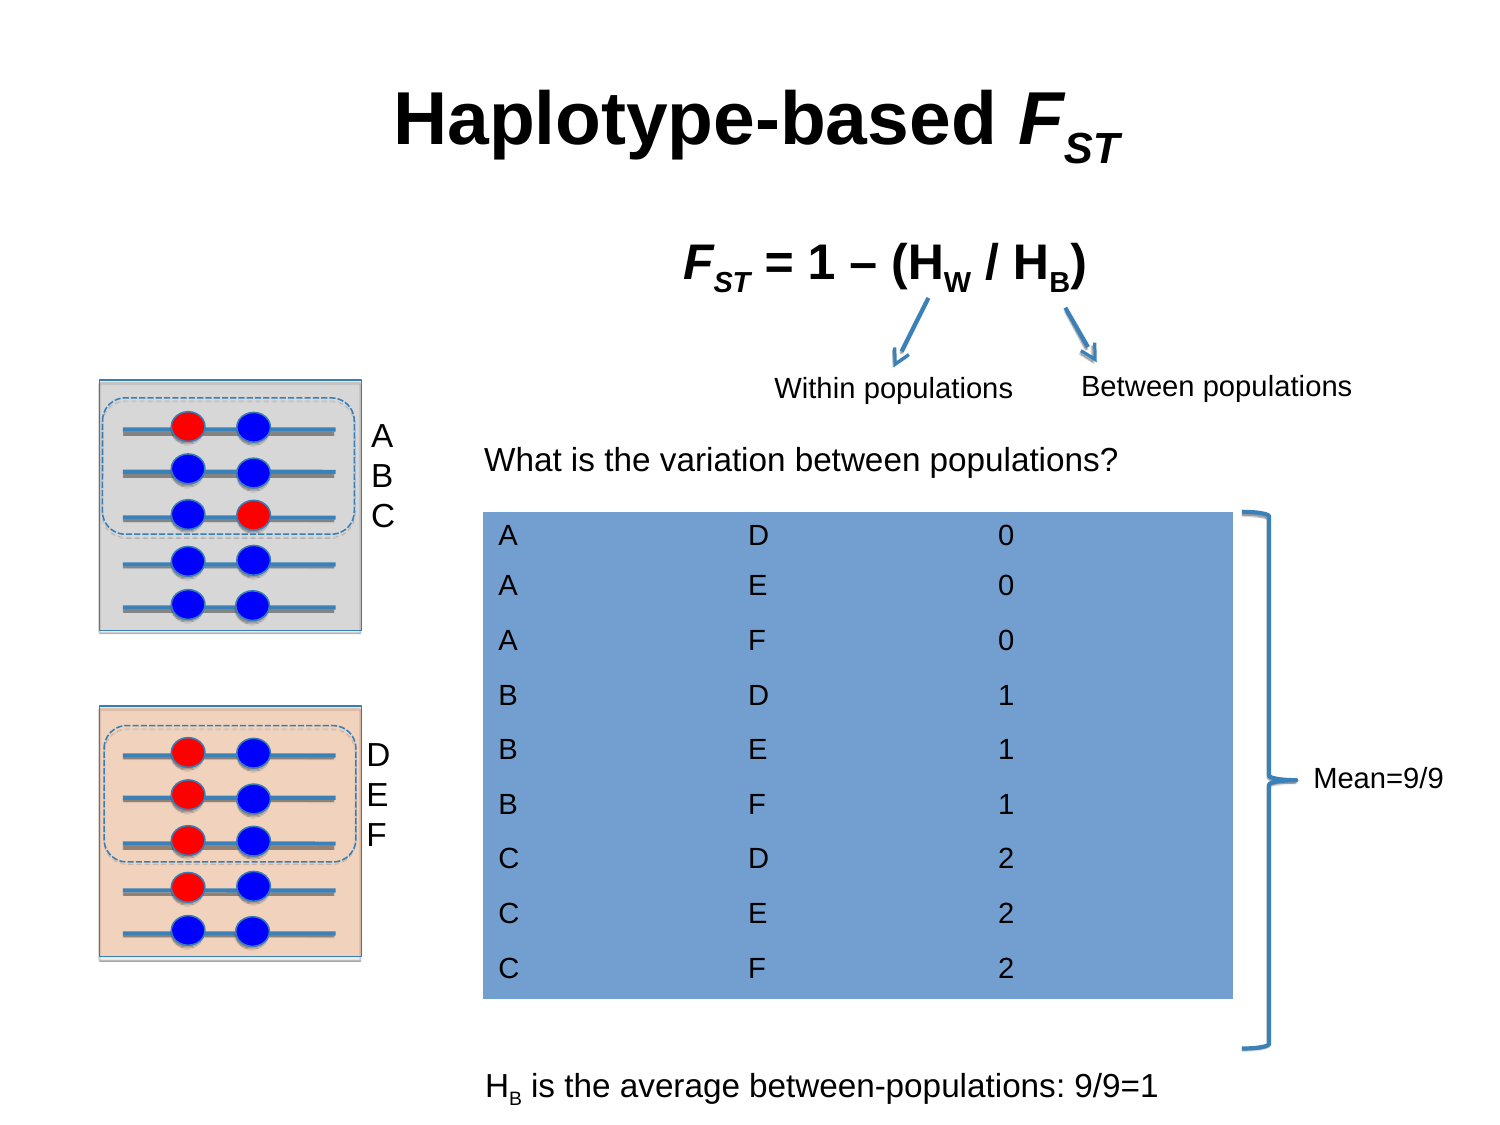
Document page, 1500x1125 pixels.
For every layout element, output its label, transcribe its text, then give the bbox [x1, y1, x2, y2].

text_box Between populations [1066, 360, 1368, 410]
table_cell D [733, 671, 983, 726]
text_box Within populations [759, 362, 1029, 413]
text_box D E F [351, 725, 406, 861]
table_cell 1 [983, 726, 1233, 780]
text_box FST = 1 – (HW / HB) [612, 222, 1158, 306]
table_header 0 [983, 512, 1233, 562]
table_cell 2 [983, 944, 1233, 999]
table_cell 0 [983, 562, 1233, 617]
table_cell C [483, 835, 733, 890]
table_cell C [483, 890, 733, 944]
text_box [99, 379, 362, 631]
table_cell B [483, 671, 733, 726]
table_header D [733, 512, 983, 562]
table_cell E [733, 726, 983, 780]
text_box Mean=9/9 [1298, 751, 1460, 802]
table_cell E [733, 890, 983, 944]
text_box HB is the average between-populations: 9/9=1 [470, 1056, 1175, 1118]
table_cell E [733, 562, 983, 617]
table_cell F [733, 617, 983, 671]
table_cell 2 [983, 890, 1233, 944]
table_cell B [483, 726, 733, 780]
table_cell 1 [983, 671, 1233, 726]
table_cell 0 [983, 617, 1233, 671]
title Haplotype-based FST [81, 0, 1432, 188]
text_box D E F [351, 742, 355, 850]
table_cell C [483, 944, 733, 999]
table_cell A [483, 617, 733, 671]
table_header A [483, 512, 733, 562]
text_box What is the variation between populations? [469, 430, 1135, 486]
text_box A B C [356, 406, 410, 542]
table_cell 2 [983, 835, 1233, 890]
table_cell F [733, 944, 983, 999]
table_cell F [733, 780, 983, 835]
table_cell B [483, 780, 733, 835]
table_cell D [733, 835, 983, 890]
table_cell A [483, 562, 733, 617]
table_cell 1 [983, 780, 1233, 835]
text_box [99, 705, 362, 957]
